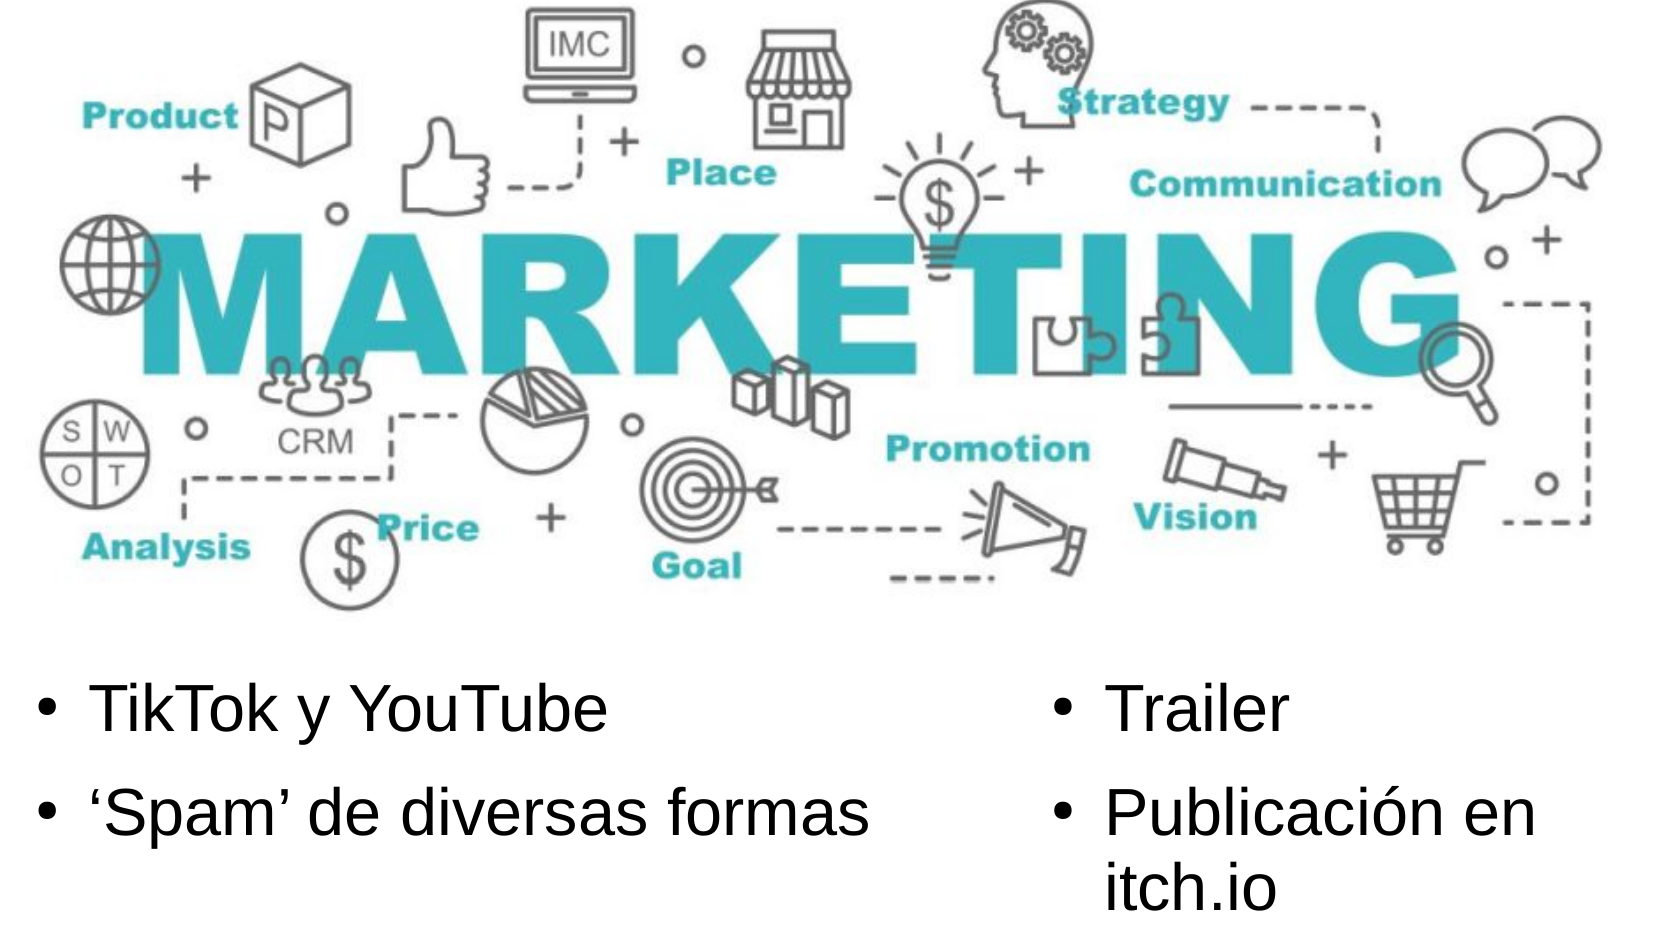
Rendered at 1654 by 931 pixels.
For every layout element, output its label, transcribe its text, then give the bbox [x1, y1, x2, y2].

list TikTok y YouTube ‘Spam’ de diversas formas [17, 671, 886, 931]
picture [0, 0, 1654, 623]
list Trailer Publicación en itch.io [1033, 671, 1607, 931]
